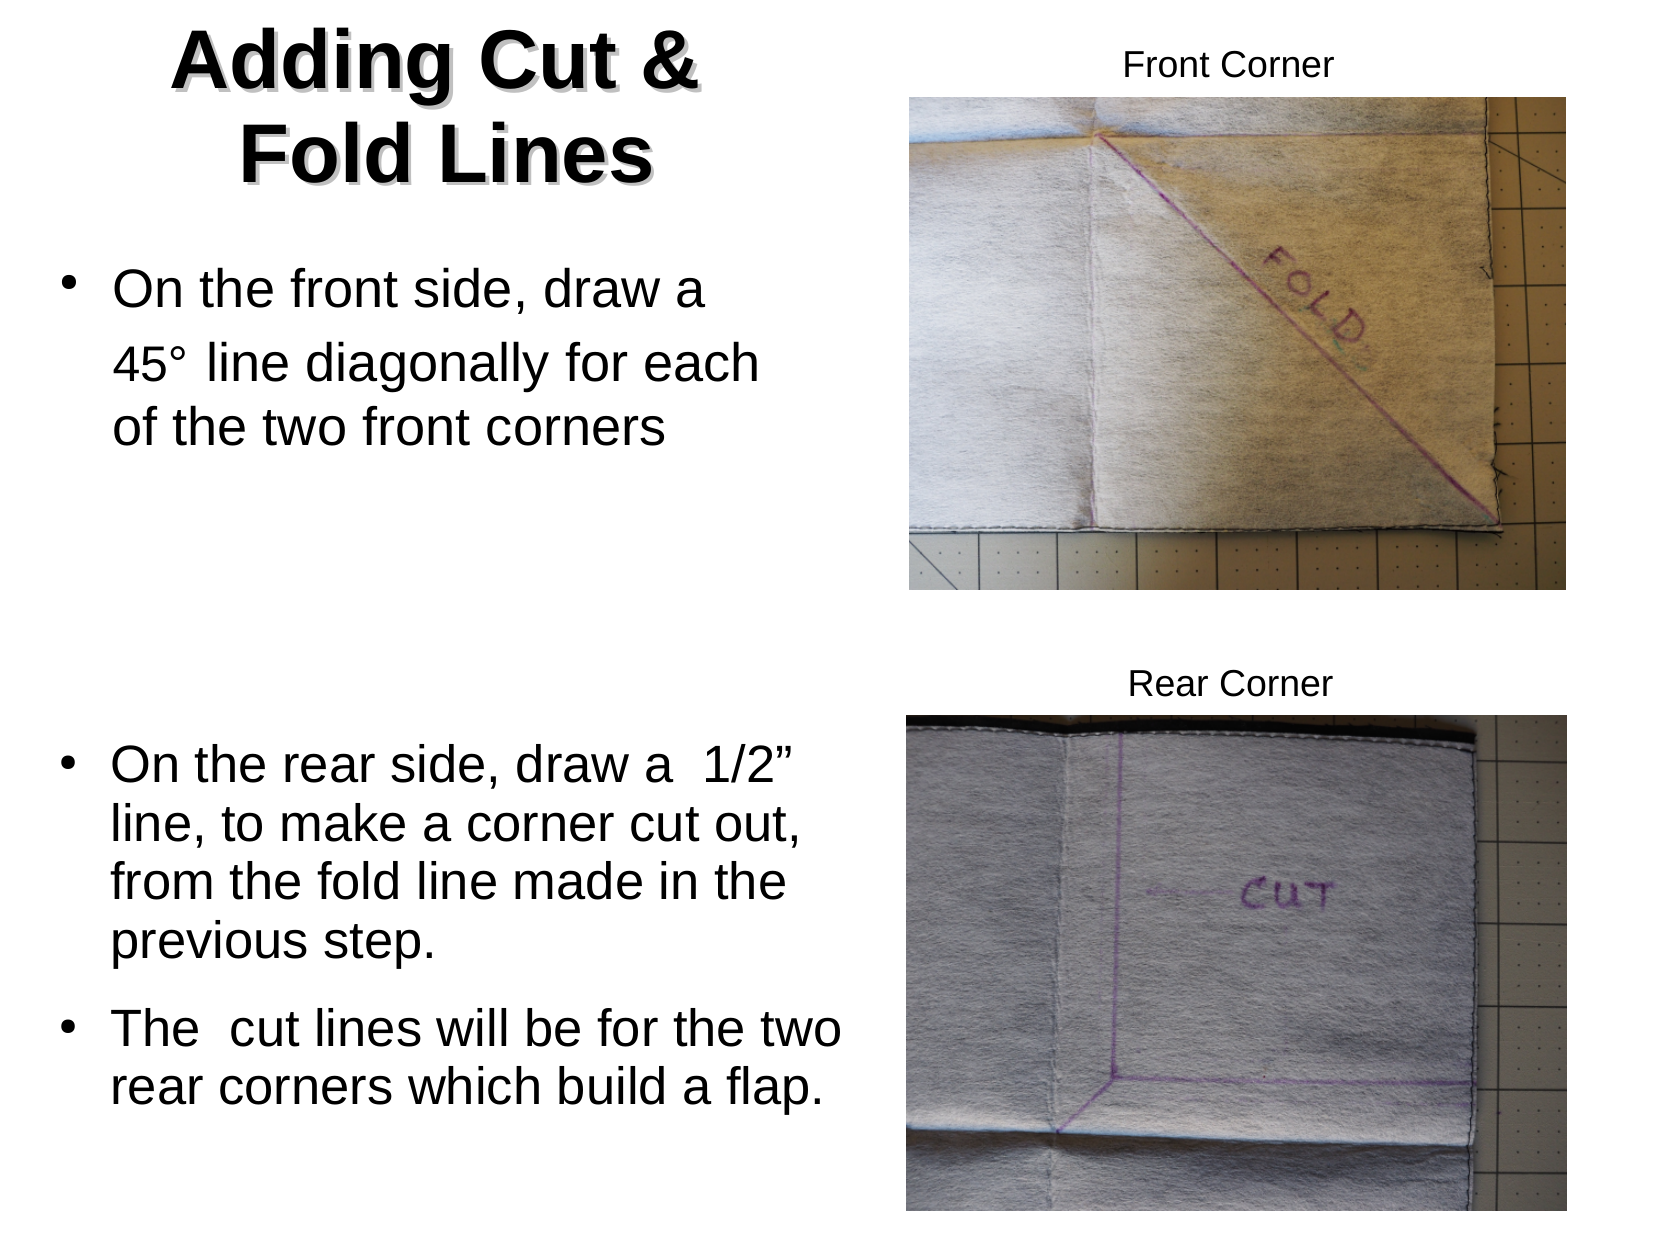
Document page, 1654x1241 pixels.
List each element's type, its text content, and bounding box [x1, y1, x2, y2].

picture [906, 715, 1567, 1211]
list On the rear side, draw a 1/2” line, to make a corner cut out, from the fold line made in the previous step. The cut lines will be for the two rear corners which build a flap. [41, 734, 854, 1170]
list On the front side, draw a 45° line diagonally for each of the two front corners [41, 246, 768, 569]
title Adding Cut & Fold Lines [13, 4, 881, 210]
text_box Front Corner [1107, 36, 1404, 94]
picture [909, 97, 1566, 590]
text_box Rear Corner [1113, 654, 1355, 712]
